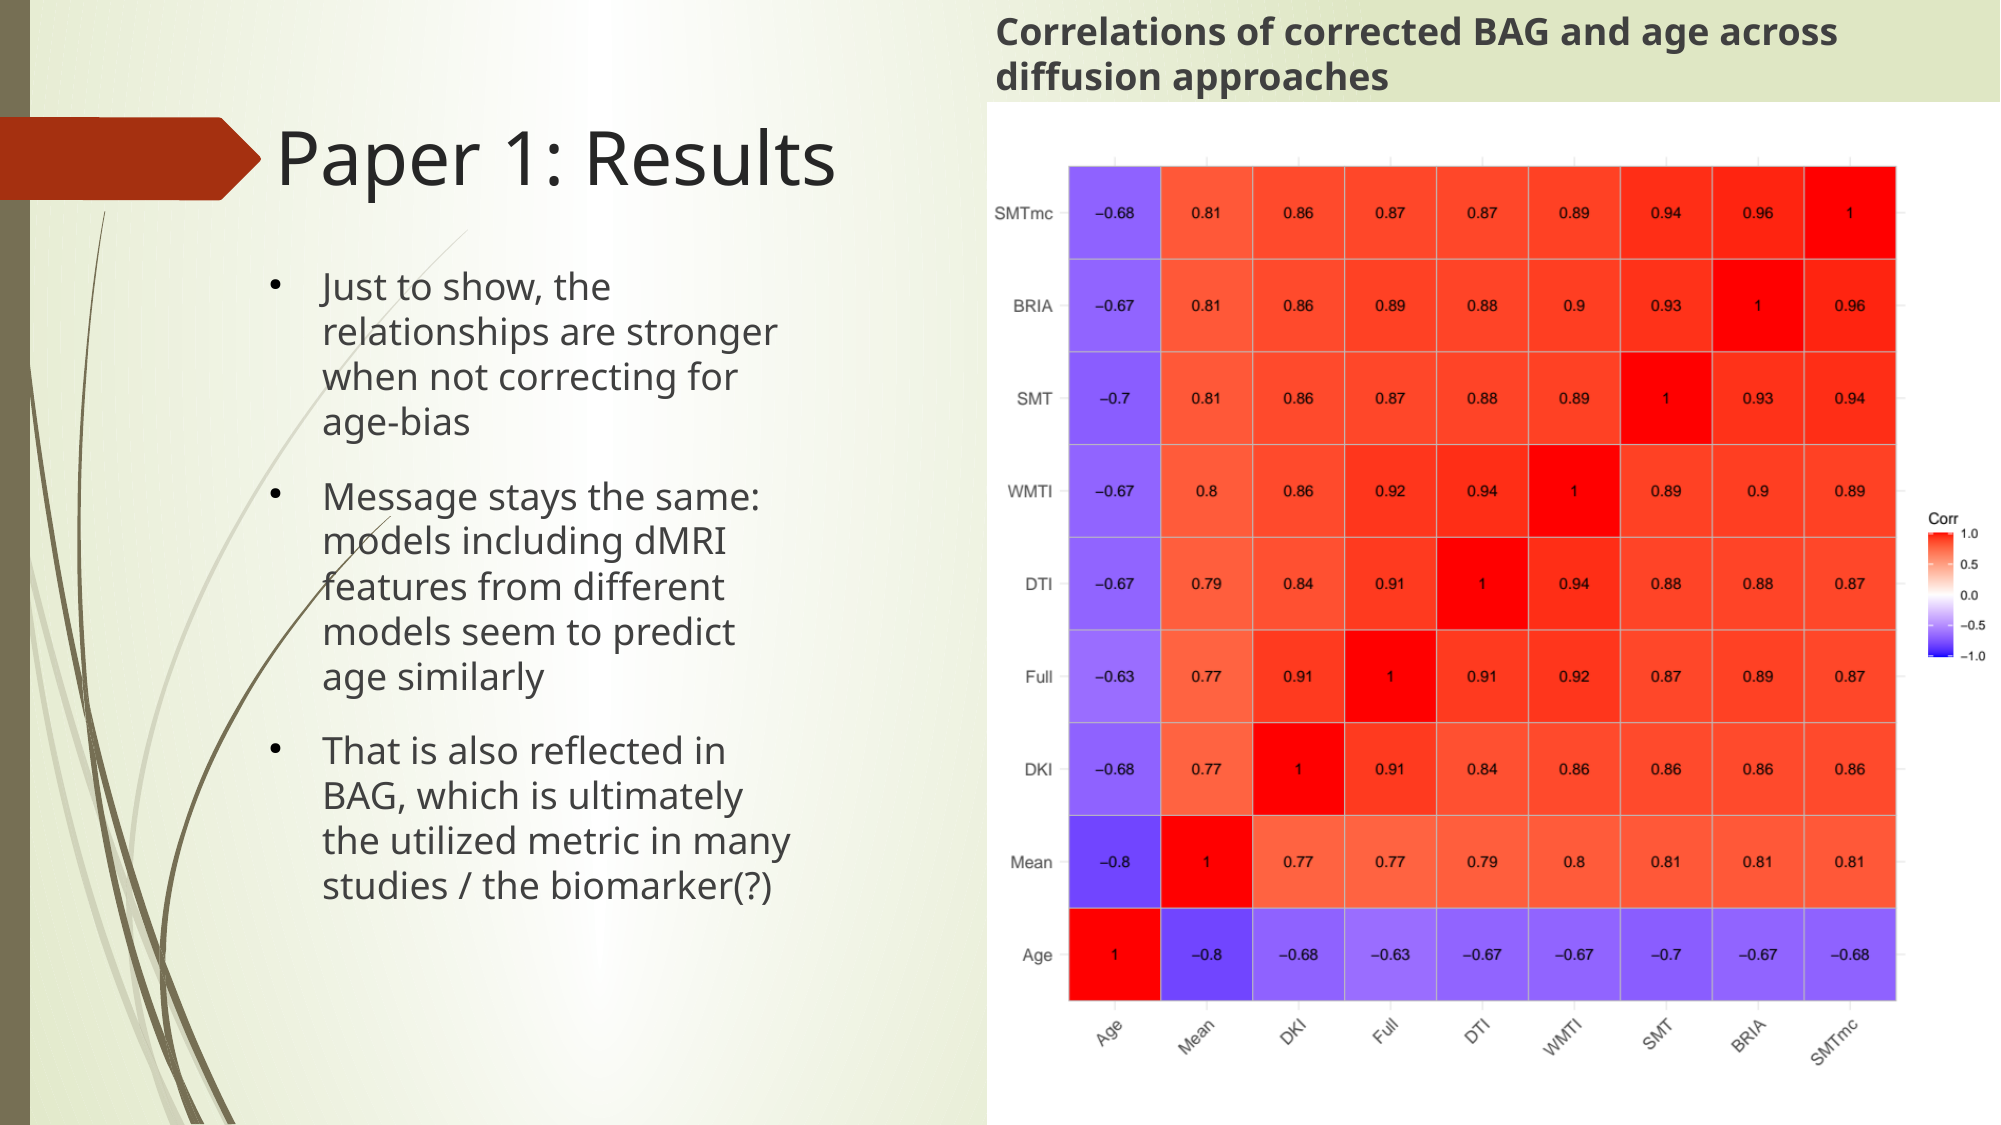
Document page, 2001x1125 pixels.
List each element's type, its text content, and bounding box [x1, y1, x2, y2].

title Paper 1: Results [260, 102, 987, 313]
picture [987, 103, 2000, 1125]
list Correlations of corrected BAG and age across diffusion approaches [980, 0, 2000, 103]
list Just to show, the relationships are stronger when not correcting for age-bias Message stays the same: models including dMRI features from different models seem to predict age similarly That is also reflected in BAG, which is ultimately the utilized metric in many studies / the biomarker(?) [236, 255, 815, 981]
